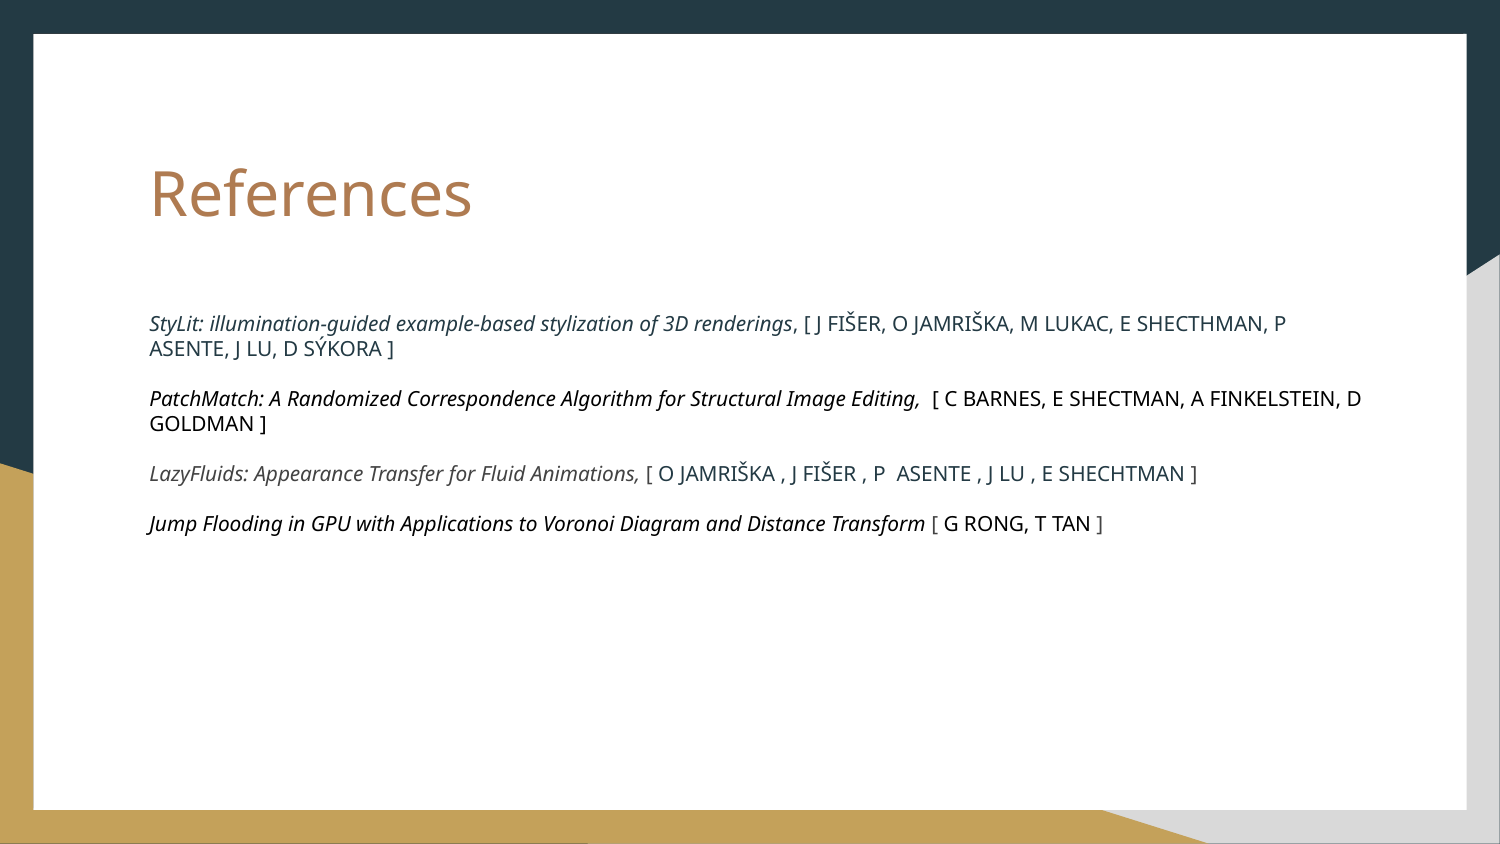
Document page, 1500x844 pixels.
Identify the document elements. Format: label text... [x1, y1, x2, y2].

title References [134, 138, 1366, 295]
list StyLit: illumination-guided example-based stylization of 3D renderings, [ J FIŠER, O JAMRIŠKA, M LUKAC, E SHECTHMAN, P ASENTE, J LU, D SÝKORA ] PatchMatch: A Randomized Correspondence Algorithm for Structural Image Editing, [ C BARNES, E SHECTMAN, A FINKELSTEIN, D GOLDMAN ] LazyFluids: Appearance Transfer for Fluid Animations, [ O JAMRIŠKA , J FIŠER , P ASENTE , J LU , E SHECHTMAN ] Jump Flooding in GPU with Applications to Voronoi Diagram and Distance Transform [ G RONG, T TAN ] [134, 295, 1387, 697]
